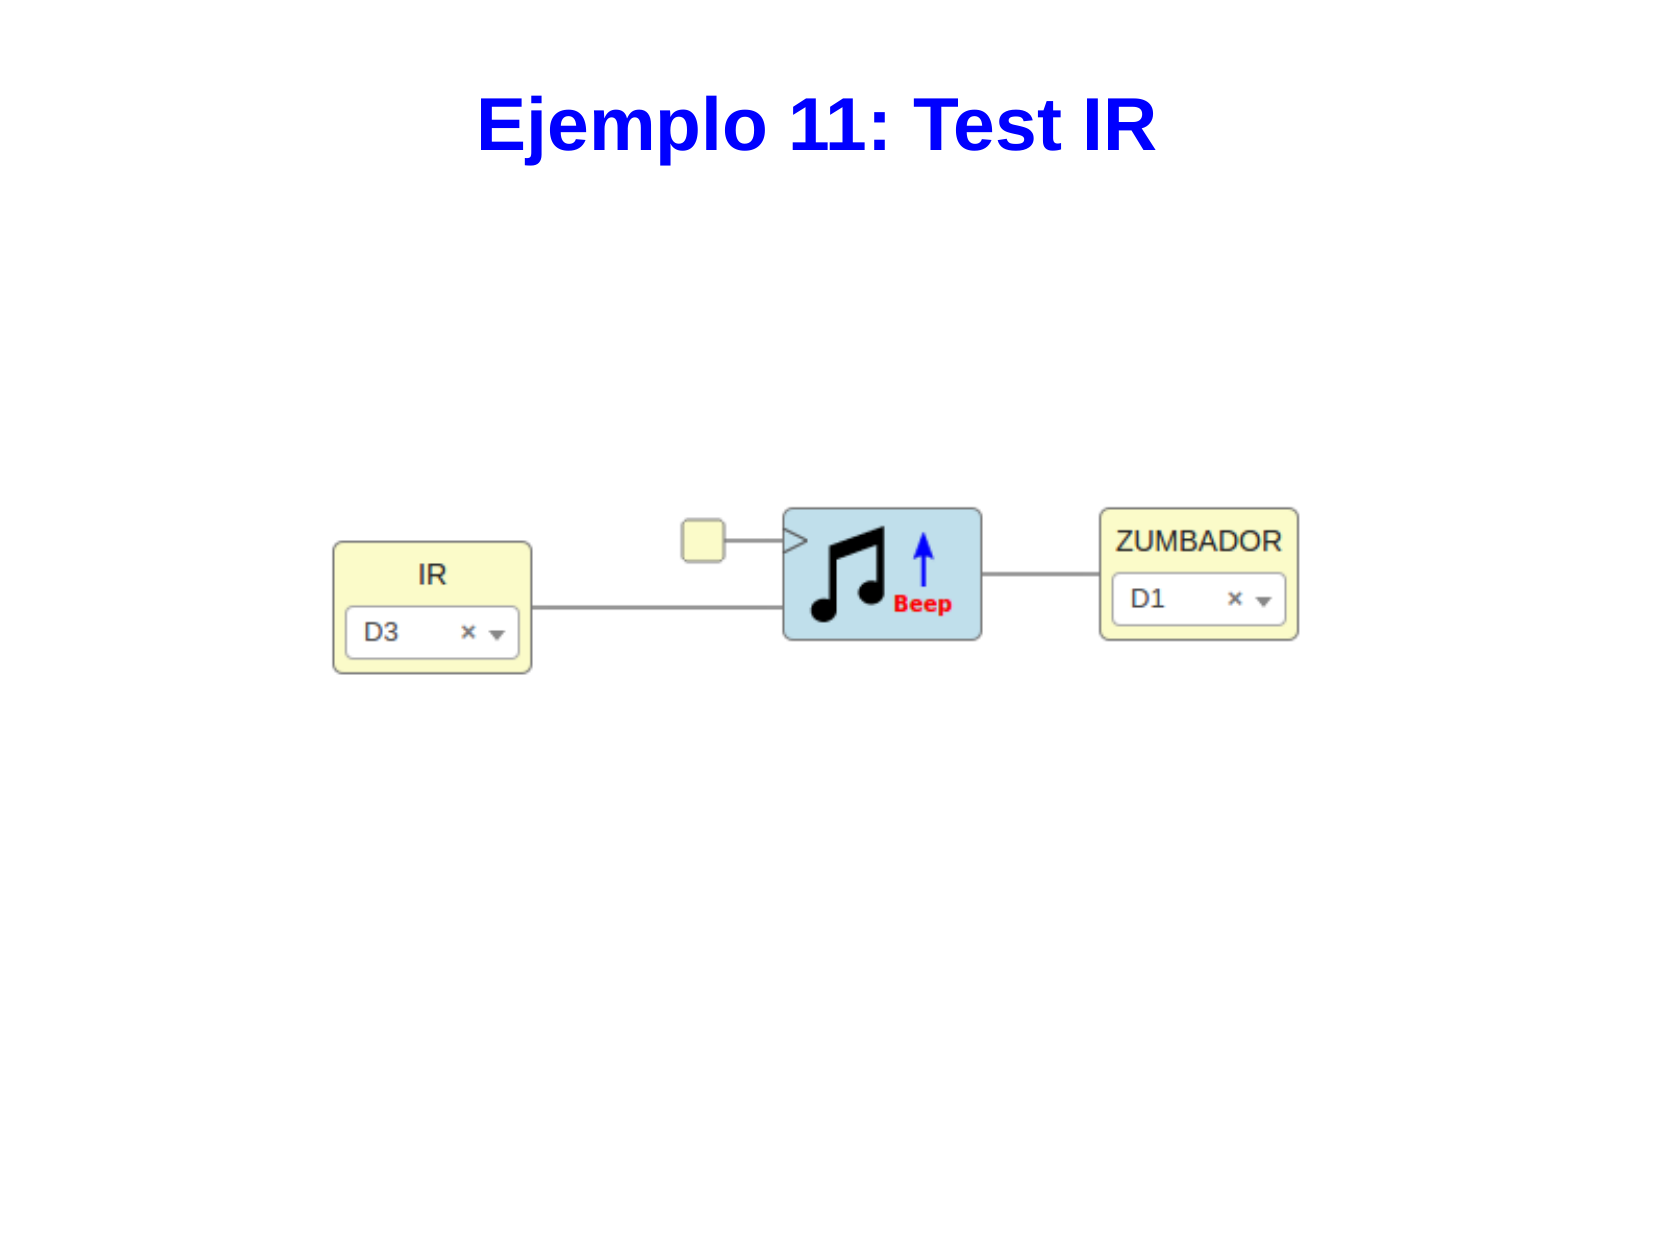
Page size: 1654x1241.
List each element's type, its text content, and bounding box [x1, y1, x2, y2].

text_box Ejemplo 11: Test IR [90, 75, 1546, 174]
picture [285, 418, 1335, 725]
